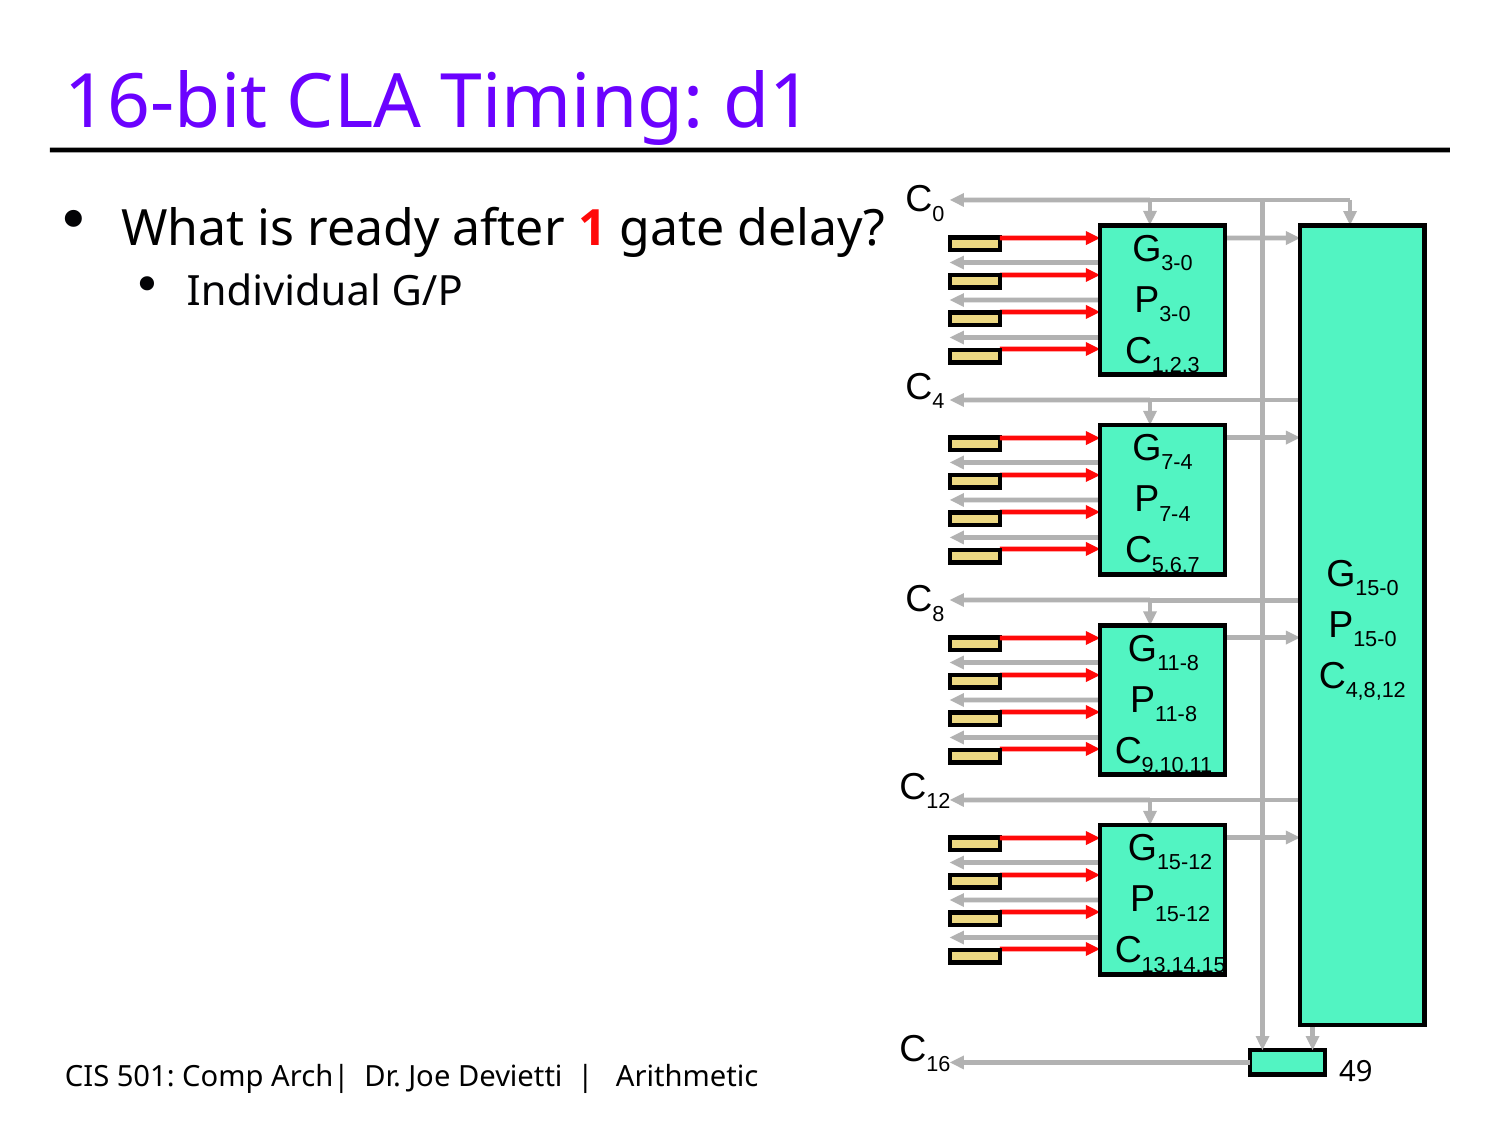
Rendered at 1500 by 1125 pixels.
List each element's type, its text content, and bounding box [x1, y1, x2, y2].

text_box [949, 512, 1000, 525]
text_box [1250, 1049, 1325, 1075]
text_box G3-0 P3-0 C1,2,3 [1099, 225, 1225, 375]
text_box What is ready after 1 gate delay? Individual G/P [50, 187, 950, 1025]
text_box C0 [874, 149, 975, 250]
text_box [949, 312, 1000, 325]
text_box <number> [1074, 1049, 1388, 1100]
text_box [949, 350, 1000, 363]
text_box G11-8 P11-8 C9,10,11 [1099, 625, 1225, 775]
text_box 16-bit CLA Timing: d1 [49, 37, 1363, 150]
text_box [949, 712, 1000, 725]
text_box C16 [874, 999, 975, 1100]
text_box [949, 437, 1000, 450]
text_box [949, 275, 1000, 288]
text_box G15-12 P15-12 C13,14,15 [1099, 824, 1225, 975]
text_box [949, 675, 1000, 688]
text_box C12 [874, 737, 975, 838]
text_box [949, 549, 1000, 563]
text_box [949, 912, 1000, 925]
text_box <number> [1074, 1049, 1250, 1060]
text_box [949, 837, 1000, 850]
text_box [949, 637, 1000, 650]
text_box [975, 237, 1000, 250]
text_box CIS 501: Comp Arch| Dr. Joe Devietti | Arithmetic [49, 1049, 874, 1100]
text_box [949, 875, 1000, 888]
text_box G7-4 P7-4 C5,6,7 [1099, 424, 1225, 575]
text_box [949, 950, 1000, 963]
text_box C8 [874, 549, 975, 650]
text_box [949, 750, 1000, 763]
text_box C4 [874, 337, 975, 438]
text_box G15-0 P15-0 C4,8,12 [1299, 225, 1425, 1025]
text_box [949, 474, 1000, 488]
